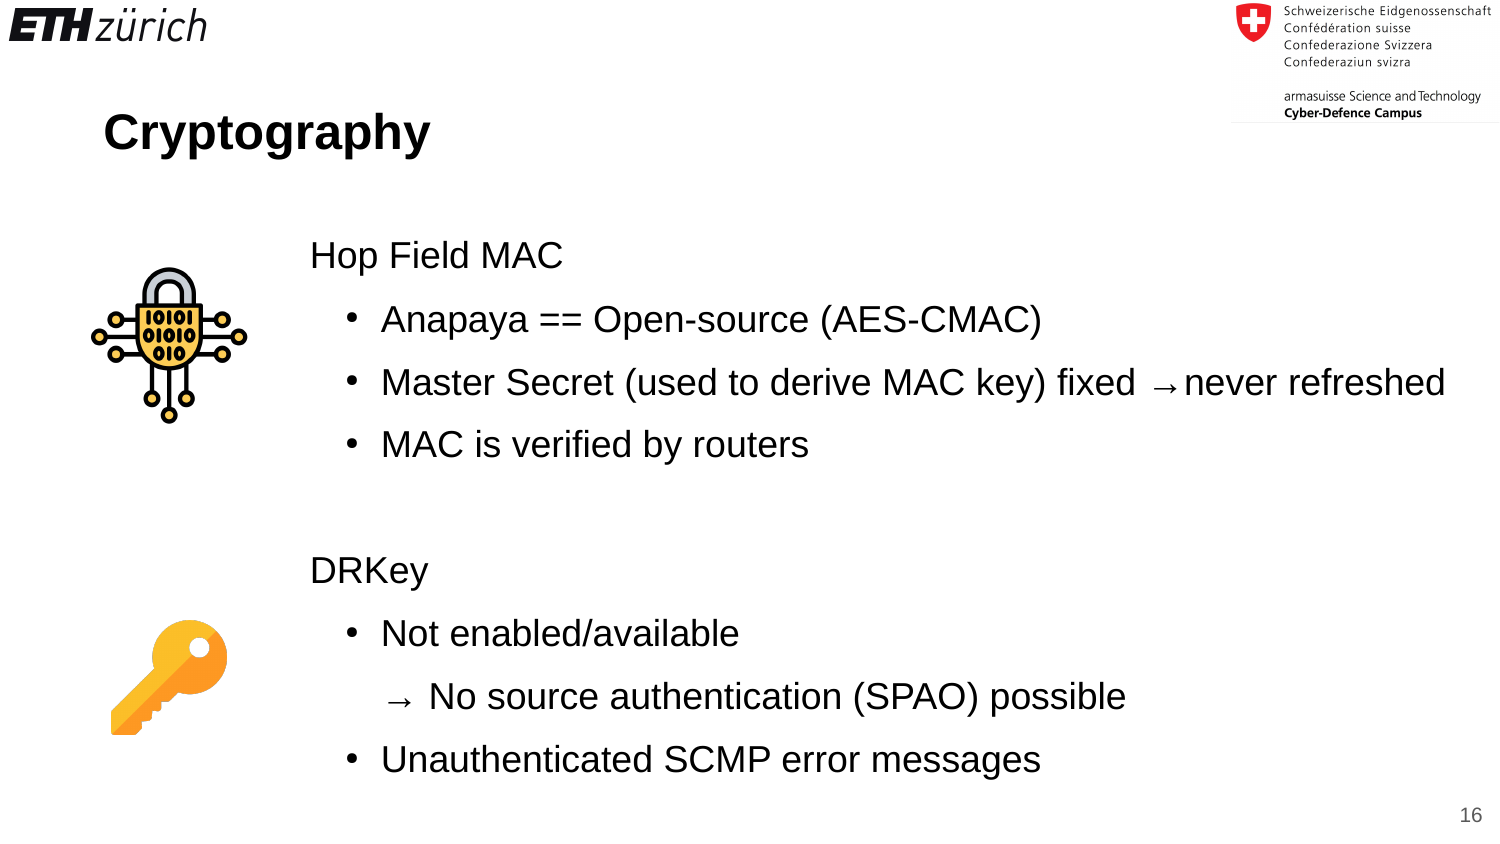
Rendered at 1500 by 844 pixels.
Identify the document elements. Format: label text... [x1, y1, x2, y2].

picture [8, 8, 207, 42]
picture [111, 620, 227, 736]
text_box Cryptography [88, 88, 1182, 178]
picture [1231, 0, 1500, 123]
text_box Hop Field MAC Anapaya == Open-source (AES-CMAC) Master Secret (used to derive MAC key) fixed →never refreshed MAC is verified by routers DRKey Not enabled/available → No source authentication (SPAO) possible Unauthenticated SCMP error messages [295, 206, 1477, 789]
picture [88, 264, 250, 426]
